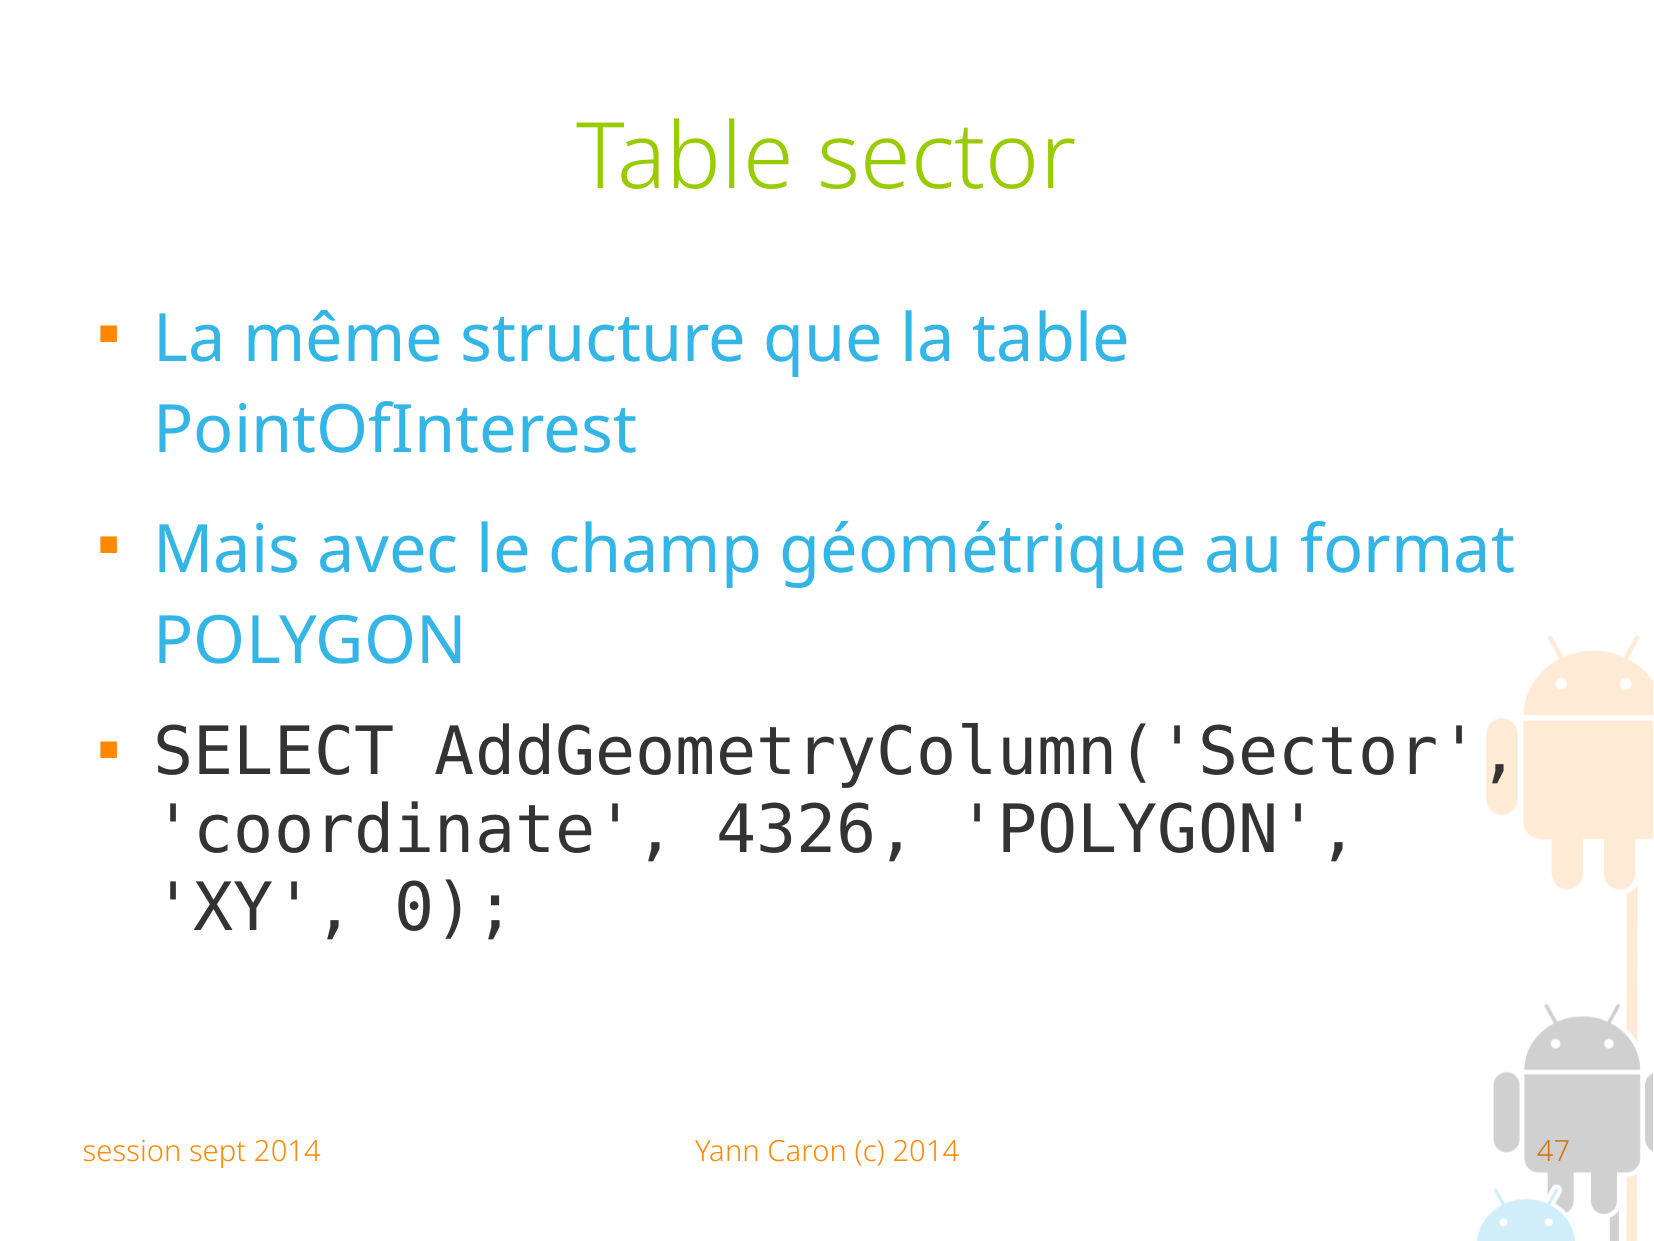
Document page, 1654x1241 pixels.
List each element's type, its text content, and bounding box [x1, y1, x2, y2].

picture [240, 423, 1654, 1241]
title Table sector [82, 49, 1571, 257]
list La même structure que la table PointOfInterest Mais avec le champ géométrique au format POLYGON SELECT AddGeometryColumn('Sector', 'coordinate', 4326, 'POLYGON', 'XY', 0); [82, 290, 1571, 1010]
